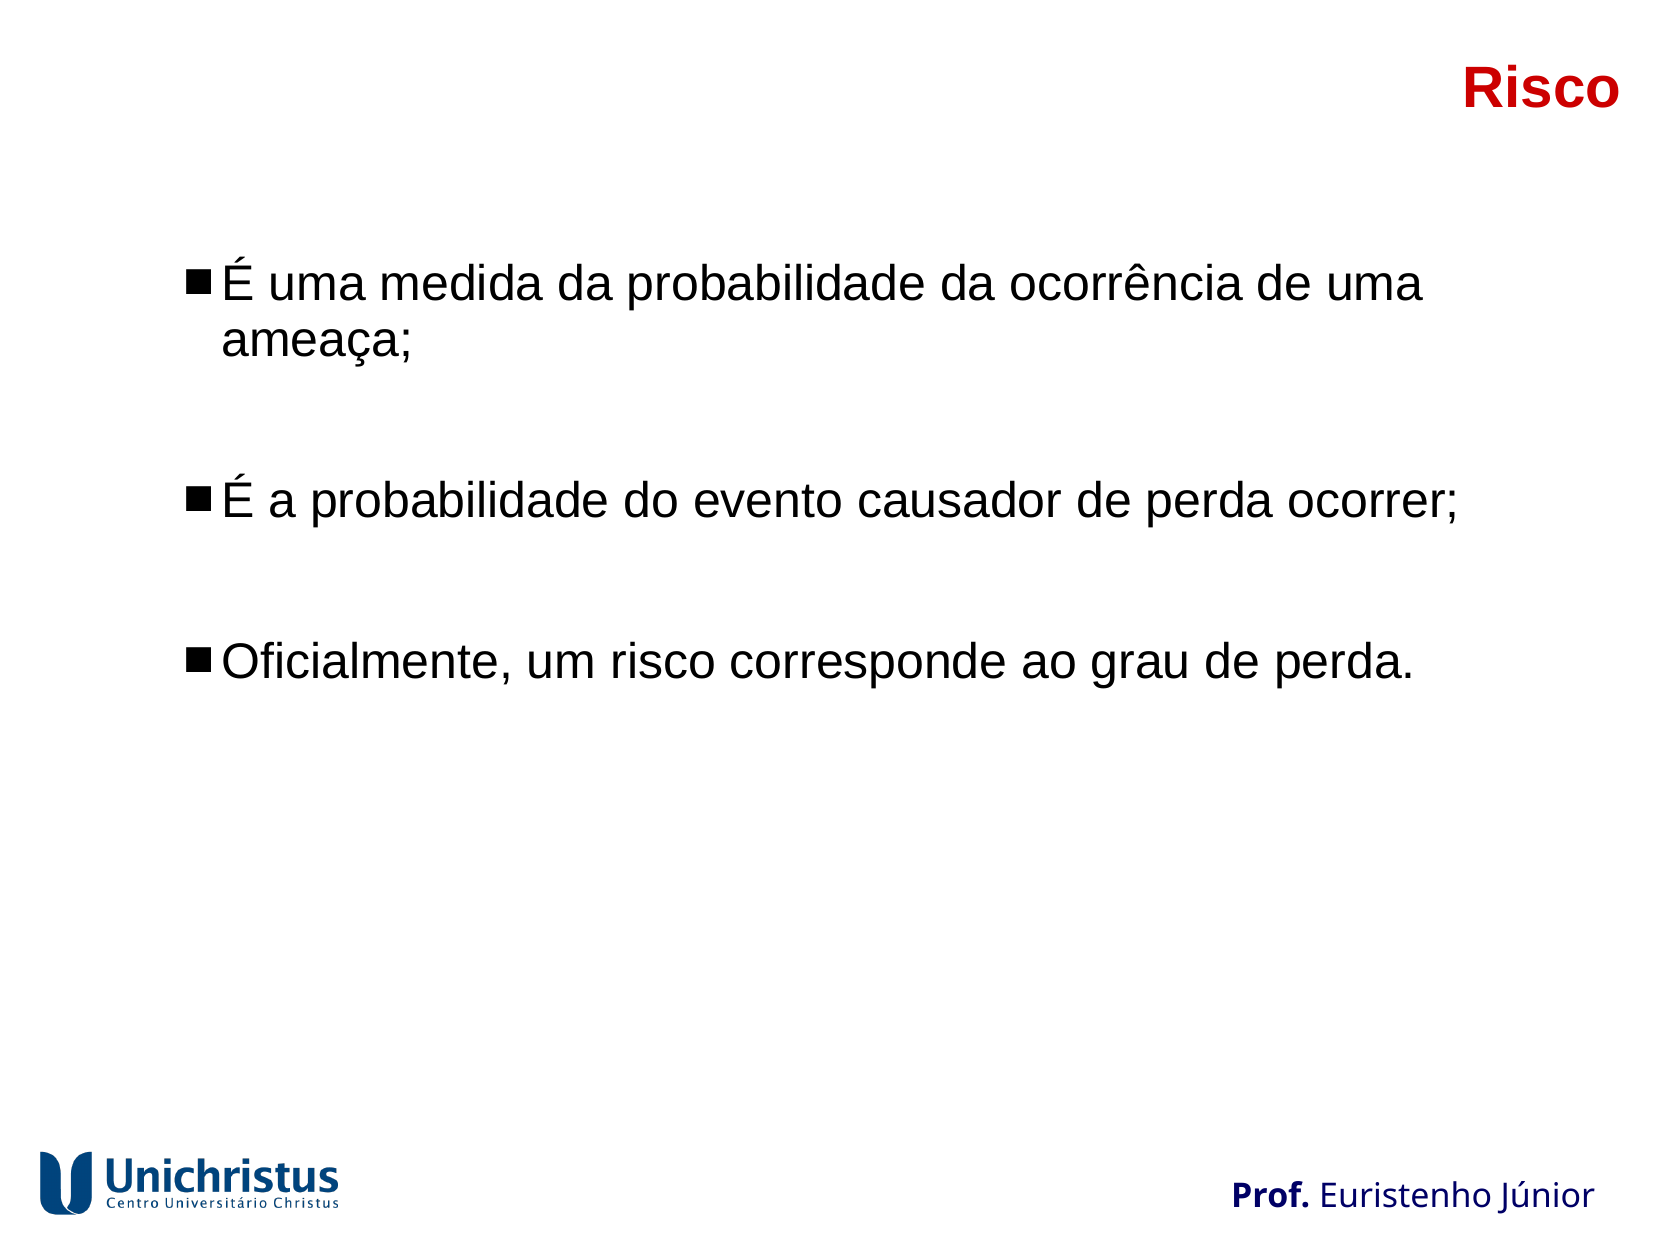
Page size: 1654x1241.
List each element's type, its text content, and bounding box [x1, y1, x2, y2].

text_box Risco [1447, 47, 1636, 128]
text_box É uma medida da probabilidade da ocorrência de uma ameaça; É a probabilidade do evento causador de perda ocorrer; Oficialmente, um risco corresponde ao grau de perda. [171, 248, 1518, 697]
text_box Prof. Euristenho Júnior [1216, 1163, 1654, 1224]
picture [35, 1148, 343, 1217]
